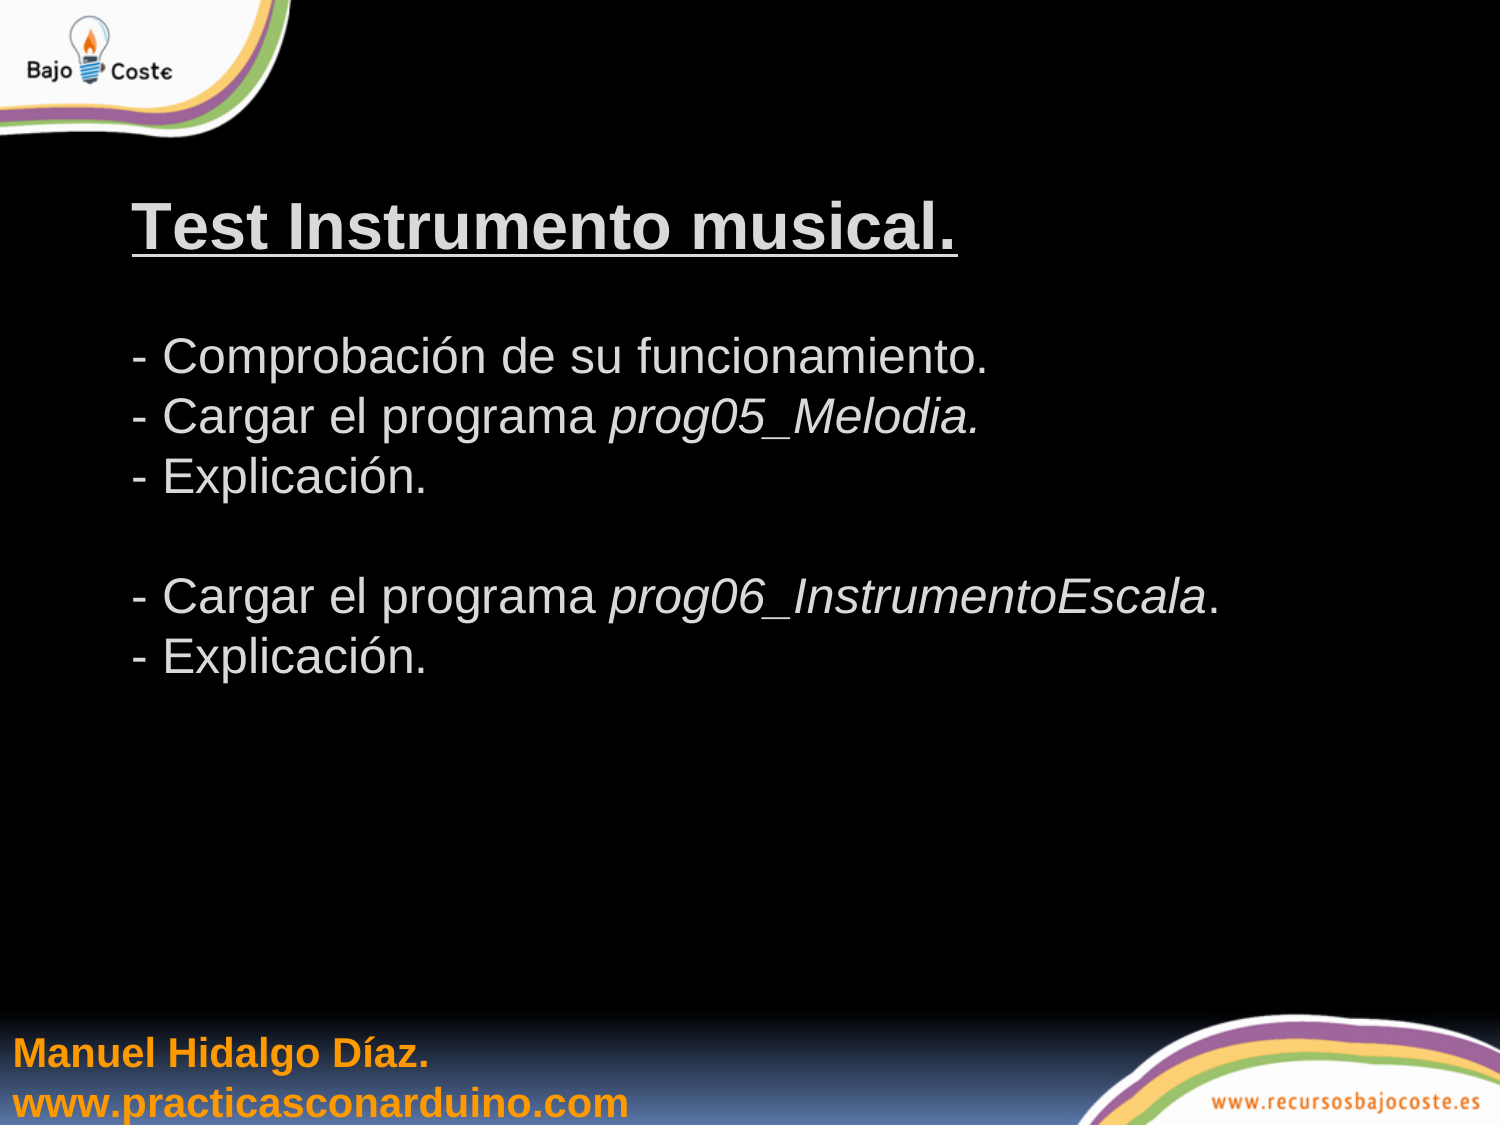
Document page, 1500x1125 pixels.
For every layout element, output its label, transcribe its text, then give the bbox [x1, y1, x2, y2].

text_box Manuel Hidalgo Díaz. www.practicasconarduino.com [0, 1017, 683, 1125]
picture [0, 0, 1500, 1125]
text_box Test Instrumento musical. - Comprobación de su funcionamiento. - Cargar el programa prog05_Melodia. - Explicación. - Cargar el programa prog06_InstrumentoEscala. - Explicación. [117, 175, 1416, 938]
